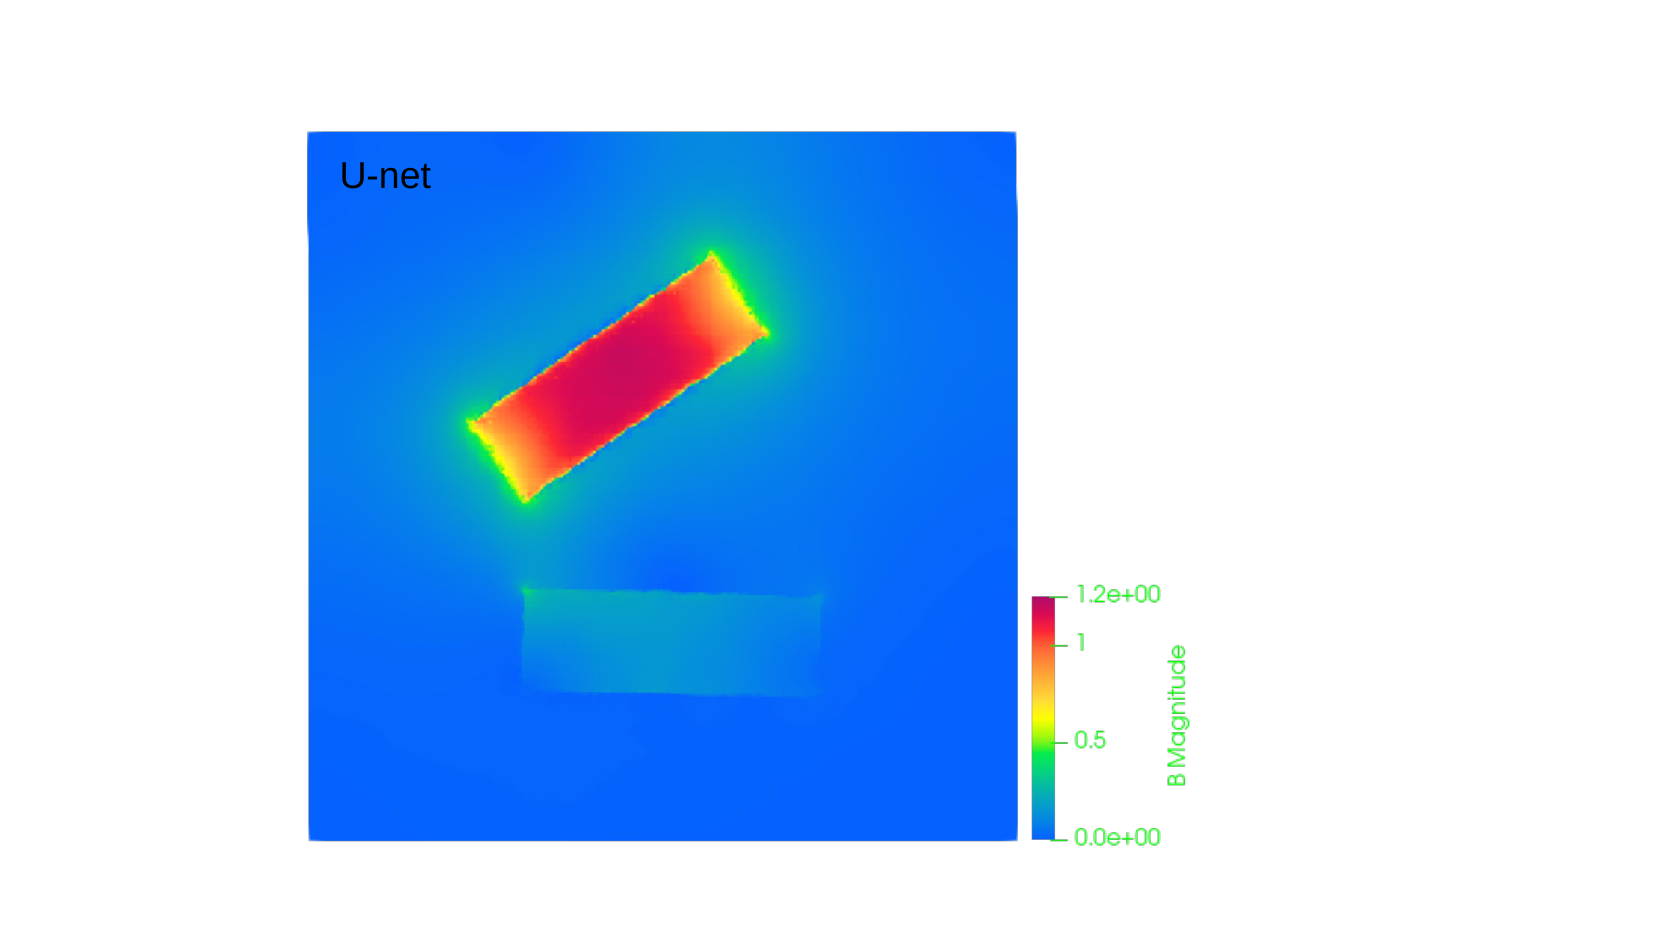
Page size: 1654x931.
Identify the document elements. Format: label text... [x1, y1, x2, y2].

picture [236, 119, 1198, 857]
text_box U-net [324, 147, 446, 205]
